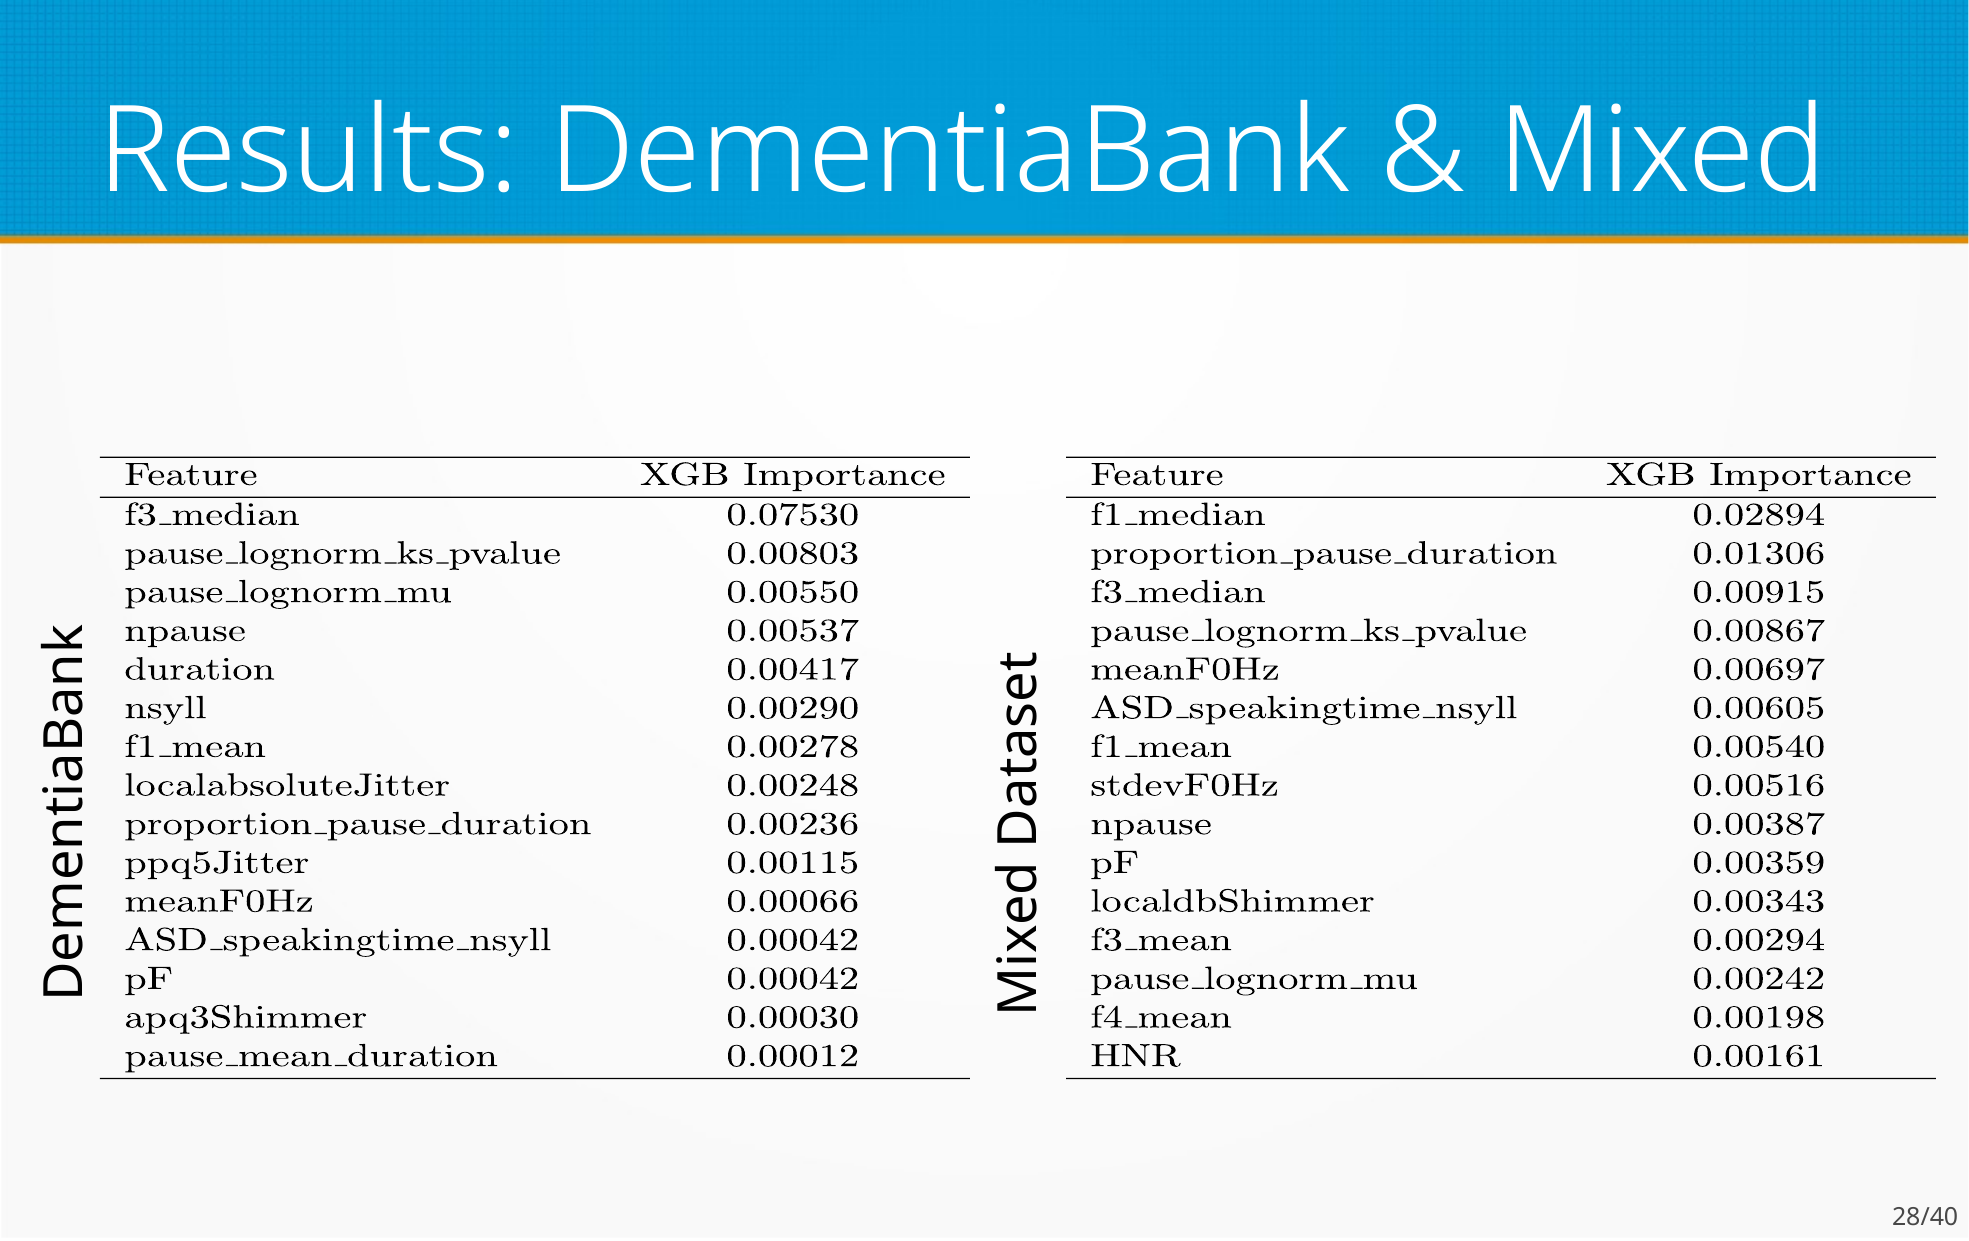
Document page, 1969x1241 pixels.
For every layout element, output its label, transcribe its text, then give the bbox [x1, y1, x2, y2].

title Results: DementiaBank & Mixed [98, 19, 1870, 227]
text_box DementiaBank [0, 487, 130, 1008]
picture [0, 233, 1969, 1241]
text_box Mixed Dataset [946, 612, 1085, 1023]
